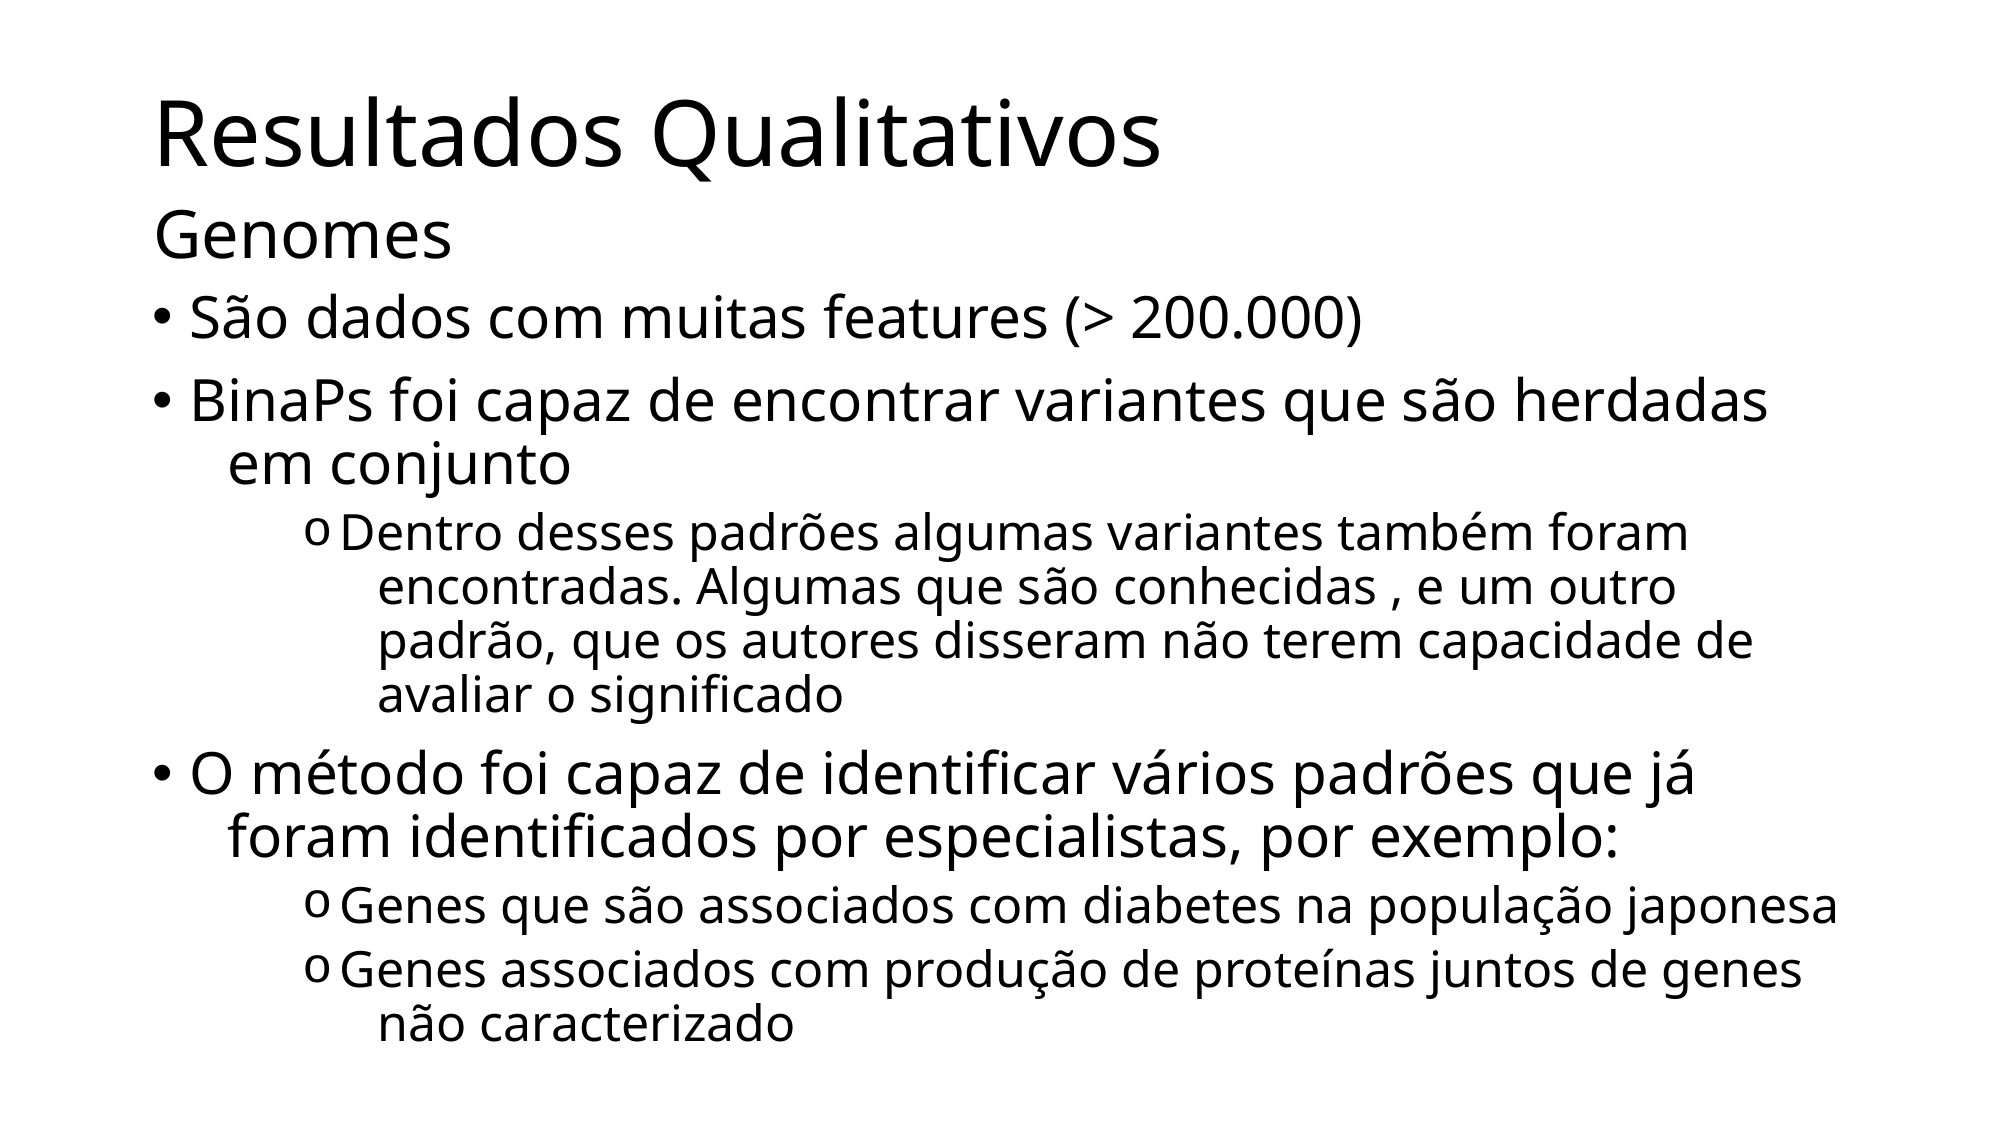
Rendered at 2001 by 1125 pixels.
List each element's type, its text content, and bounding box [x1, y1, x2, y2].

list São dados com muitas features (> 200.000) BinaPs foi capaz de encontrar variantes que são herdadas em conjunto Dentro desses padrões algumas variantes também foram encontradas. Algumas que são conhecidas , e um outro padrão, que os autores disseram não terem capacidade de avaliar o significado O método foi capaz de identificar vários padrões que já foram identificados por especialistas, por exemplo: Genes que são associados com diabetes na população japonesa Genes associados com produção de proteínas juntos de genes não caracterizado [137, 280, 1863, 1087]
text_box Genomes [138, 192, 1865, 282]
title Resultados Qualitativos [137, 59, 1863, 214]
